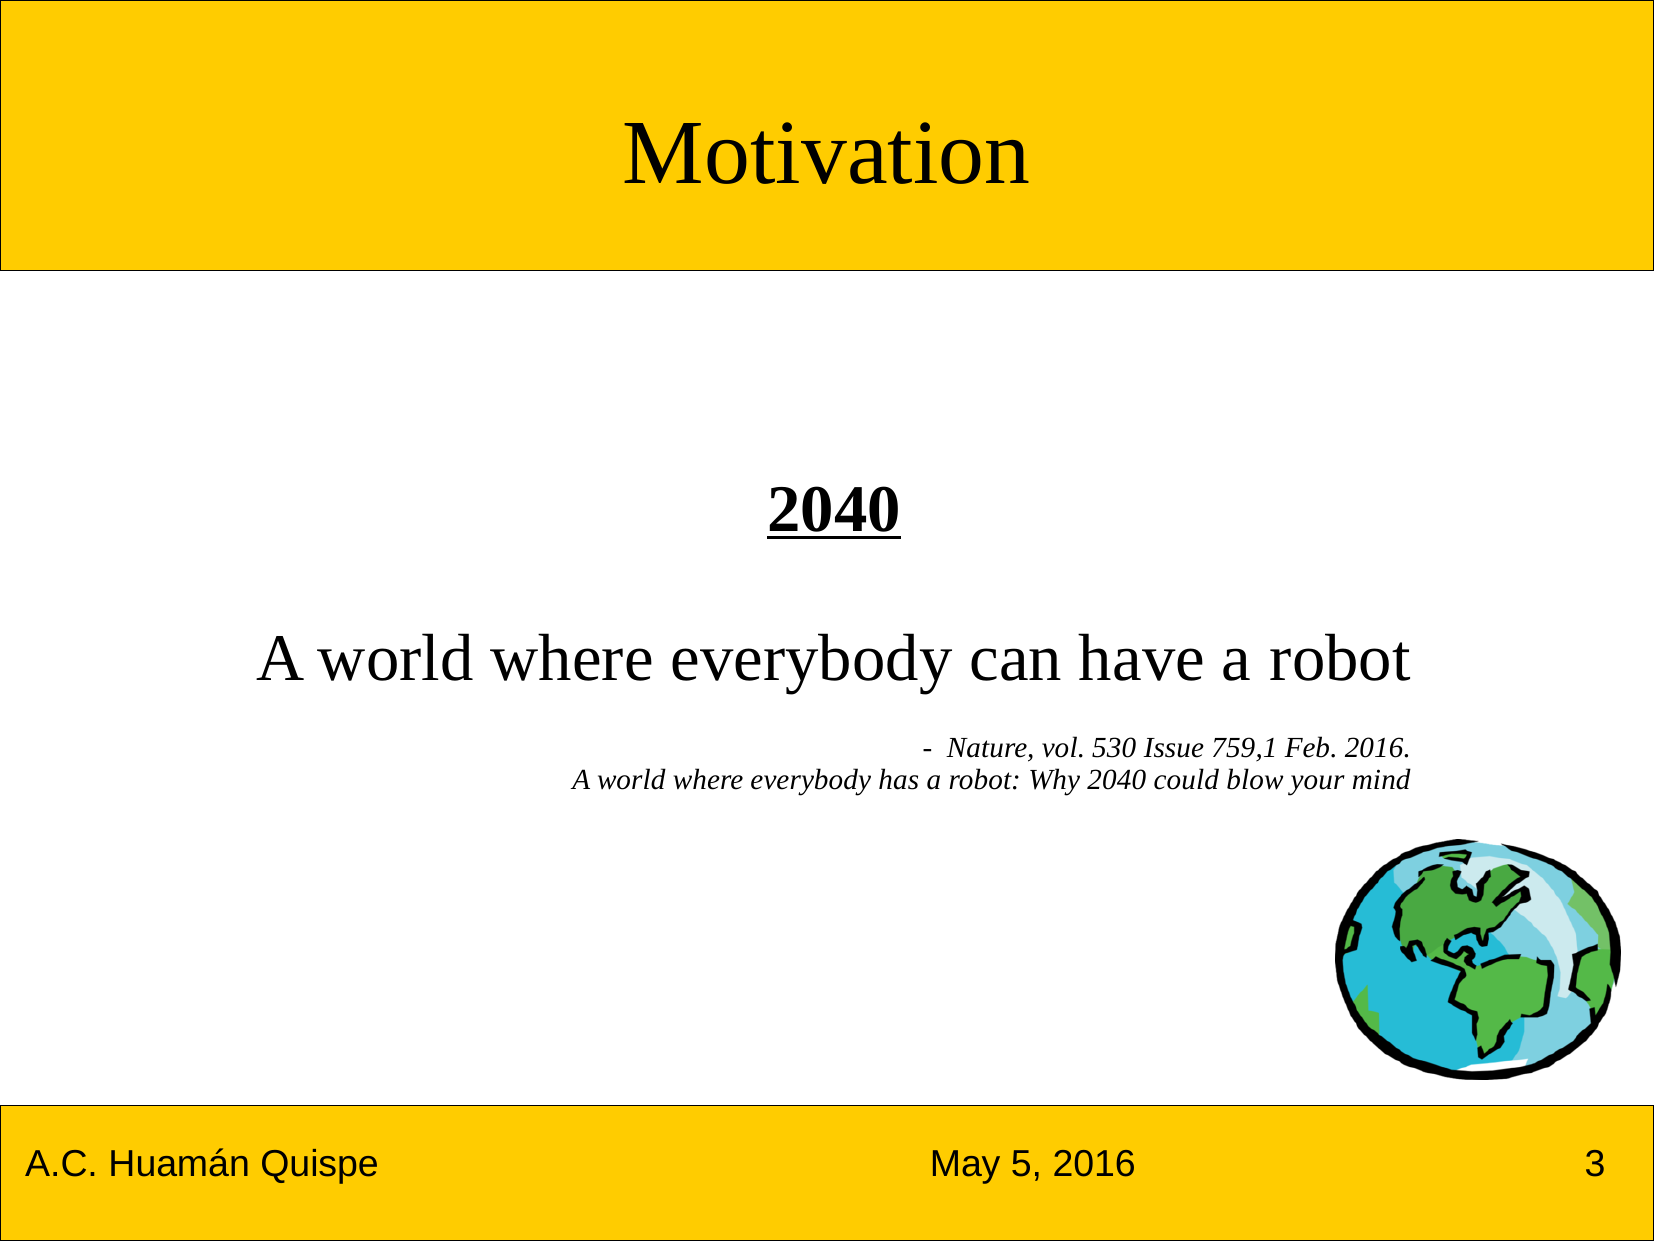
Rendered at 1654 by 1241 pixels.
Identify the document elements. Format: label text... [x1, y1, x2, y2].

title Motivation [82, 49, 1571, 257]
text_box 2040 A world where everybody can have a robot - Nature, vol. 530 Issue 759,1 Feb. 2016. A world where everybody has a robot: Why 2040 could blow your mind [242, 465, 1427, 805]
picture [1335, 839, 1621, 1081]
